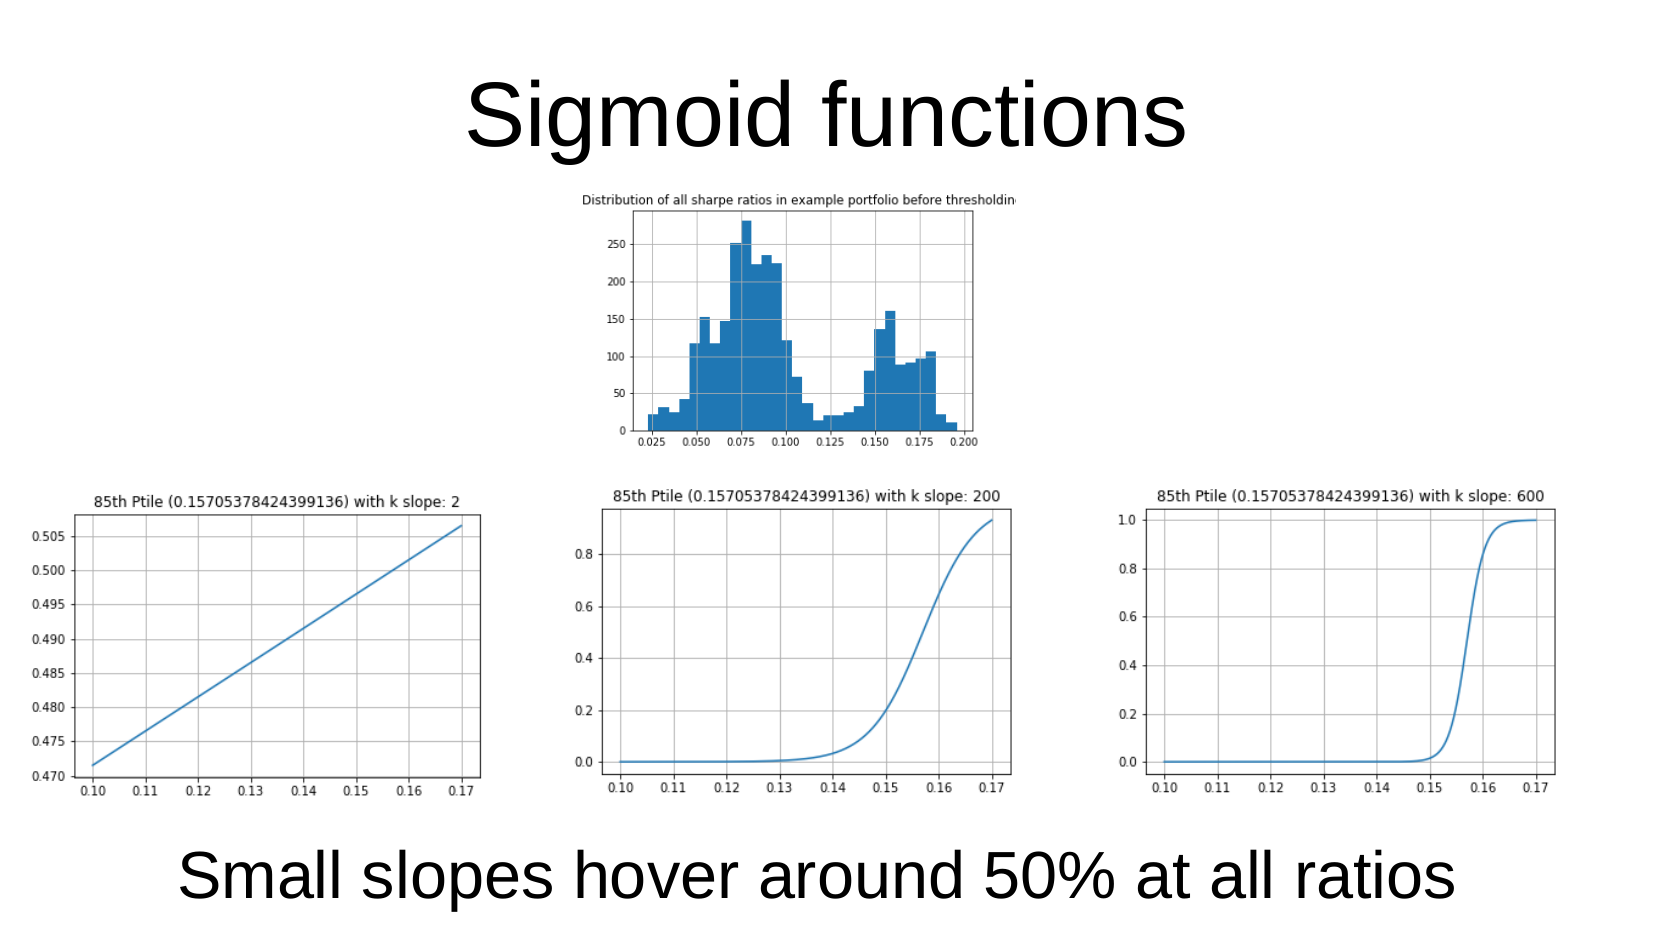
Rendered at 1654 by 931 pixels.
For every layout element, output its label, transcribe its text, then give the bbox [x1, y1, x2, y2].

title Sigmoid functions [82, 37, 1571, 193]
picture [536, 175, 1063, 818]
list Small slopes hover around 50% at all ratios [106, 838, 1595, 931]
picture [9, 472, 532, 821]
picture [1080, 466, 1607, 818]
